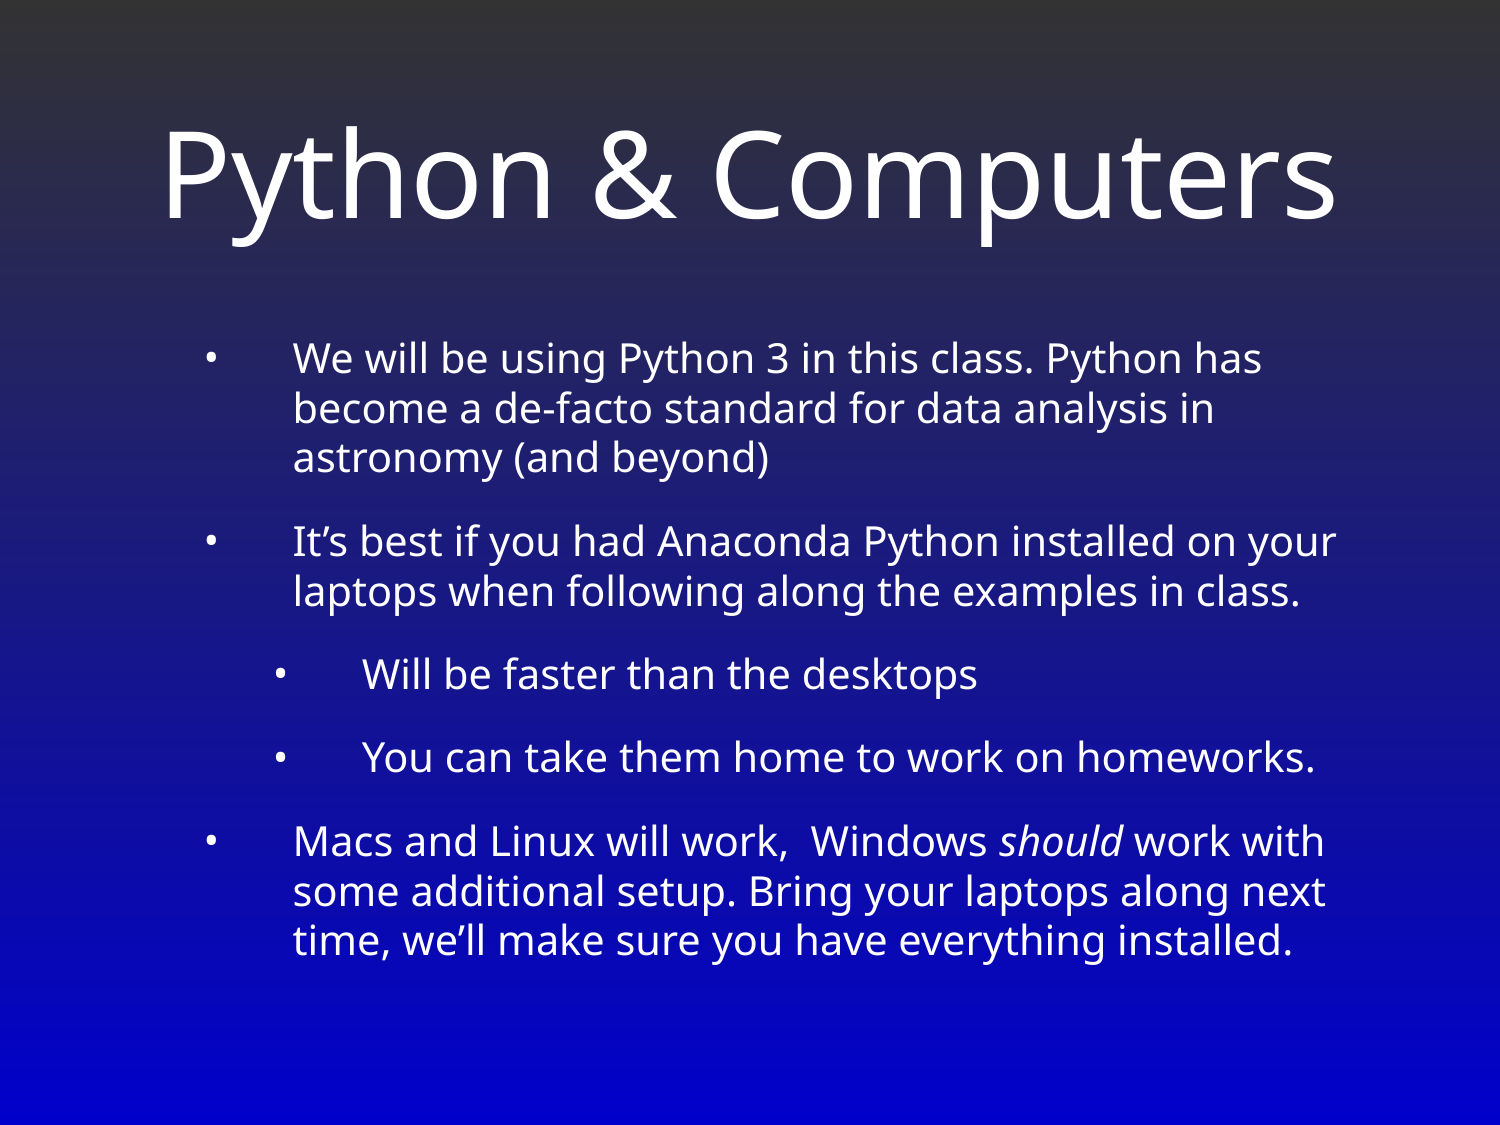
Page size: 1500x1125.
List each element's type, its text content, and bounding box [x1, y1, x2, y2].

title Python & Computers [145, 29, 1353, 311]
list We will be using Python 3 in this class. Python has become a de-facto standard for data analysis in astronomy (and beyond) It’s best if you had Anaconda Python installed on your laptops when following along the examples in class. Will be faster than the desktops You can take them home to work on homeworks. Macs and Linux will work, Windows should work with some additional setup. Bring your laptops along next time, we’ll make sure you have everything installed. [145, 318, 1353, 978]
